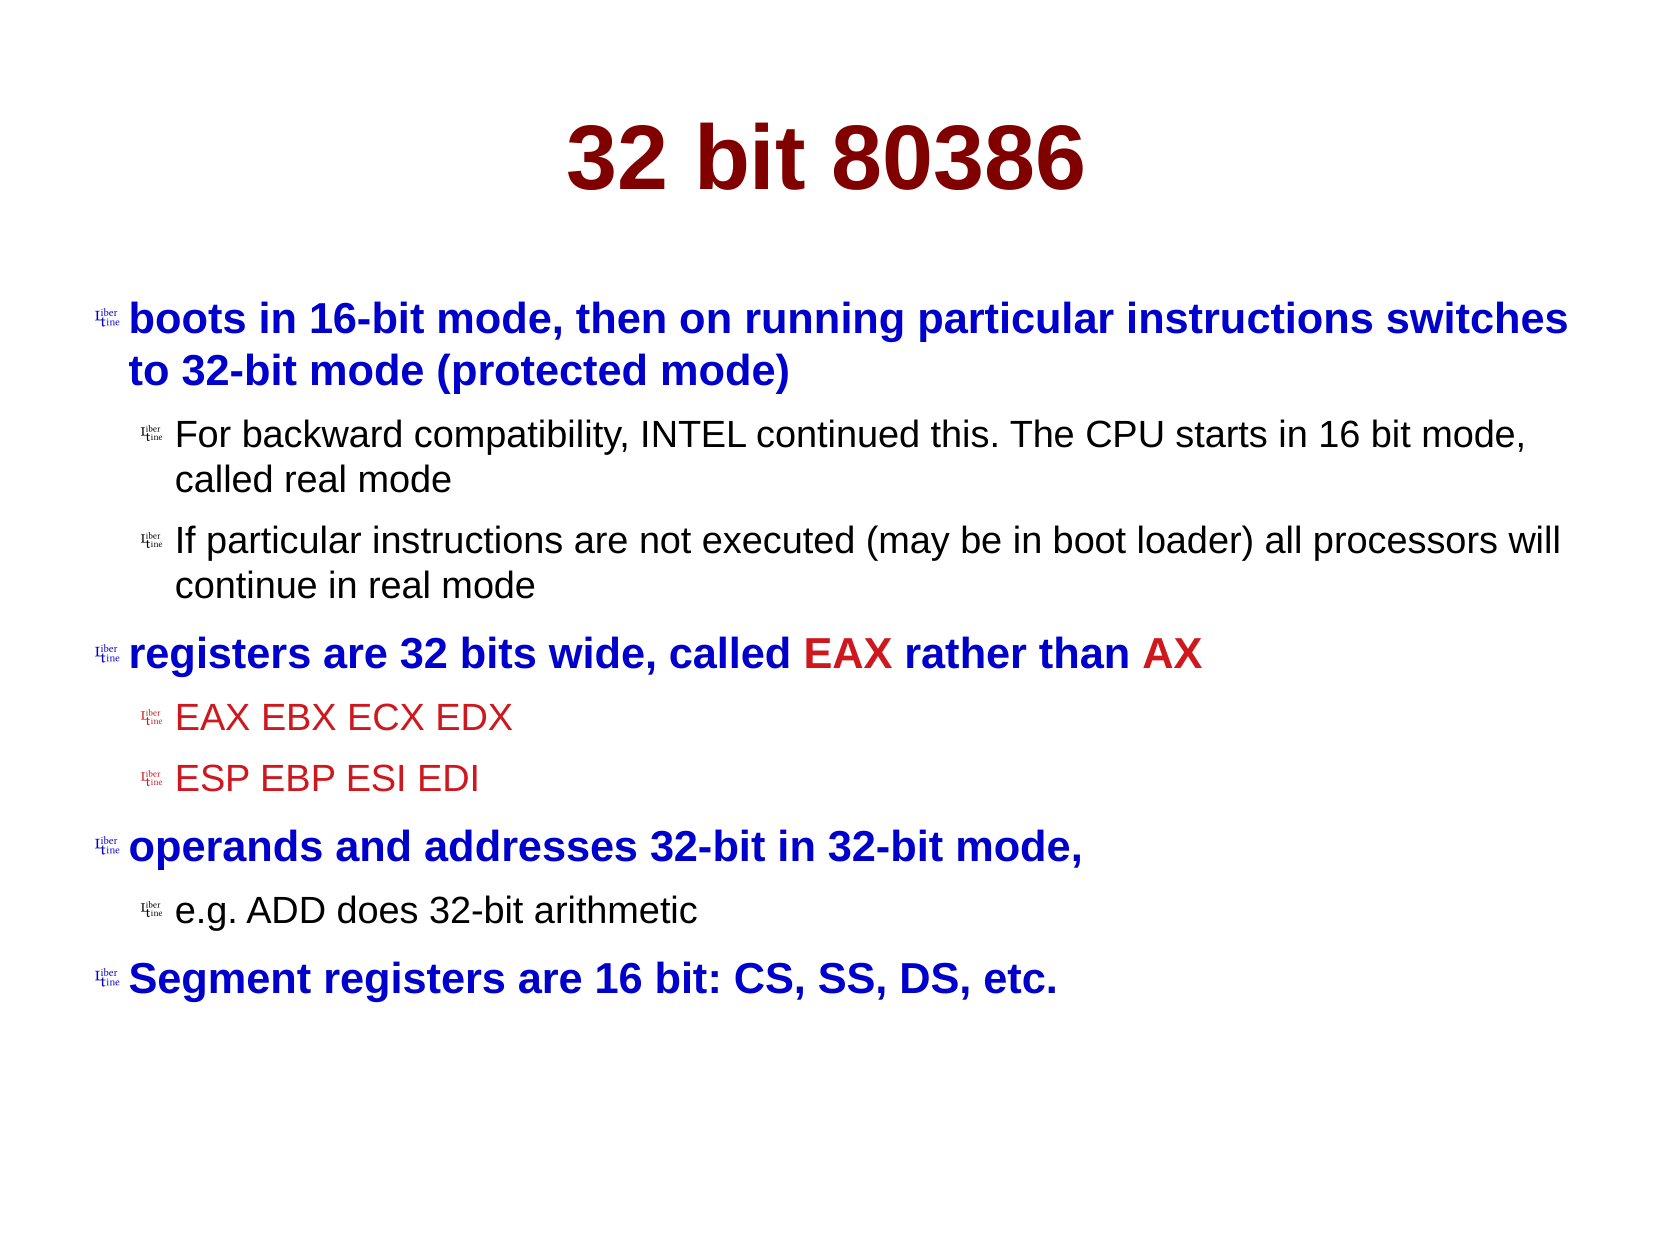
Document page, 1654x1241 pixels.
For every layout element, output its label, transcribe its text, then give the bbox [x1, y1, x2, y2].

list boots in 16-bit mode, then on running particular instructions switches to 32-bit mode (protected mode) For backward compatibility, INTEL continued this. The CPU starts in 16 bit mode, called real mode If particular instructions are not executed (may be in boot loader) all processors will continue in real mode registers are 32 bits wide, called EAX rather than AX EAX EBX ECX EDX ESP EBP ESI EDI operands and addresses 32-bit in 32-bit mode, e.g. ADD does 32-bit arithmetic Segment registers are 16 bit: CS, SS, DS, etc. [82, 290, 1571, 1010]
title 32 bit 80386 [82, 49, 1571, 257]
